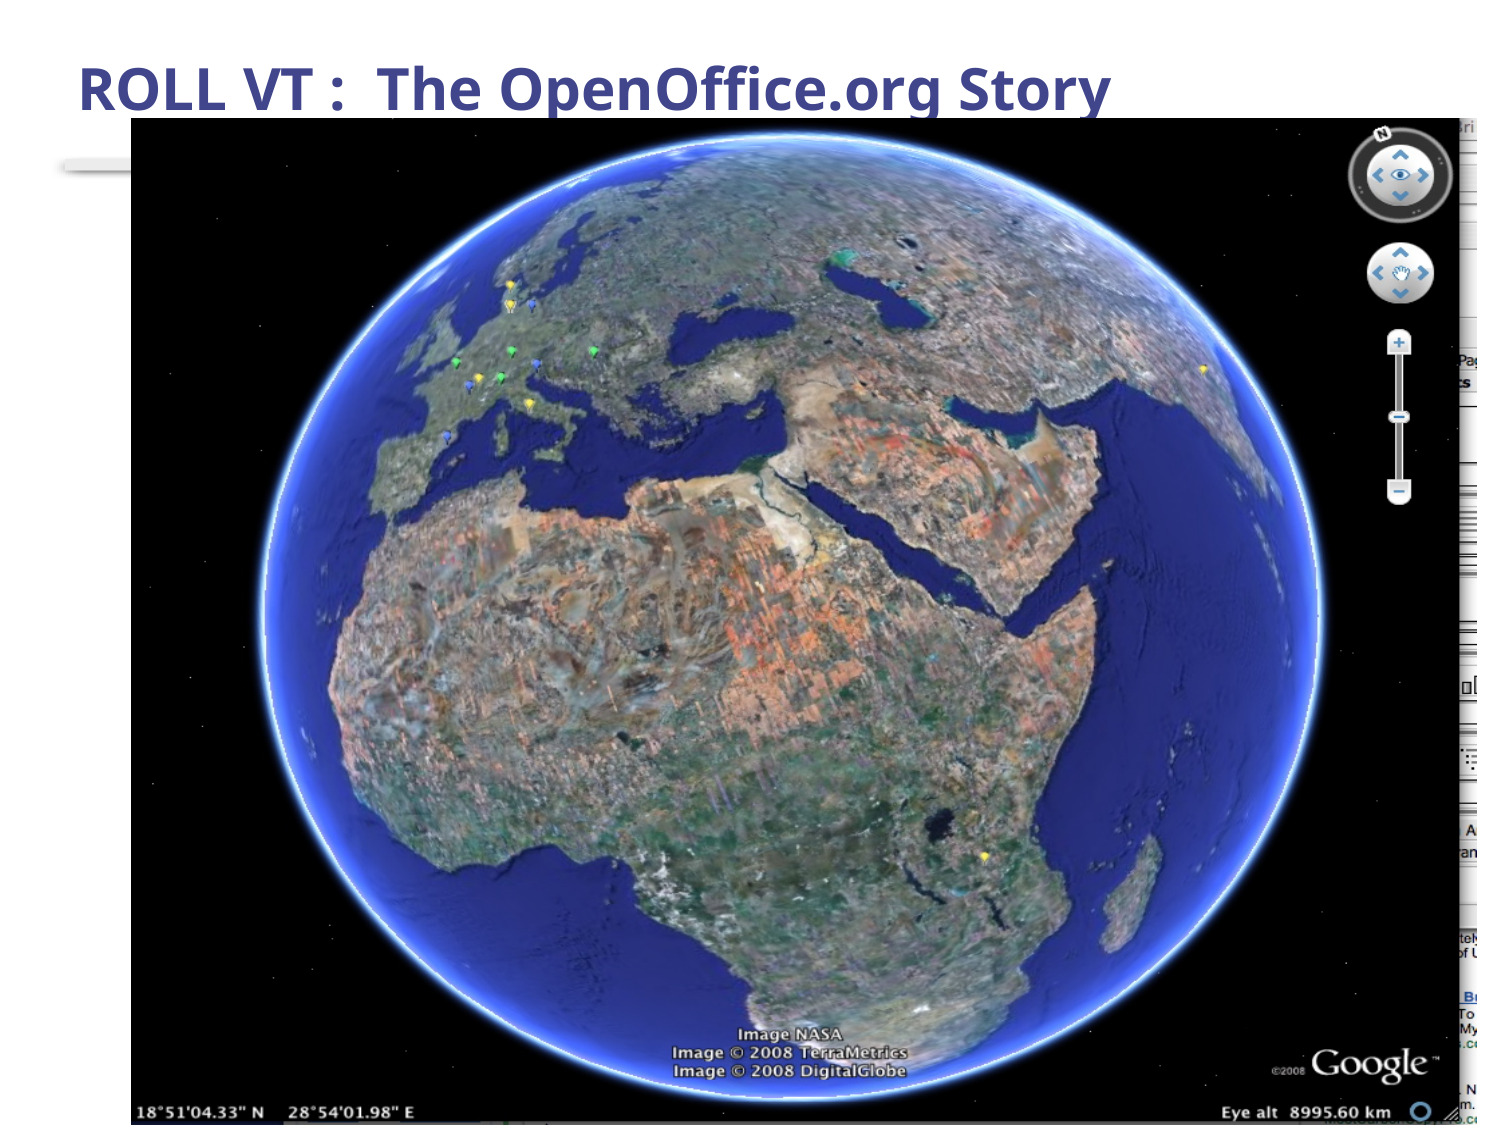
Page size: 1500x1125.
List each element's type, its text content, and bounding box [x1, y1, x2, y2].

picture [37, 118, 1477, 1125]
title ROLL VT : The OpenOffice.org Story [62, 37, 1451, 139]
